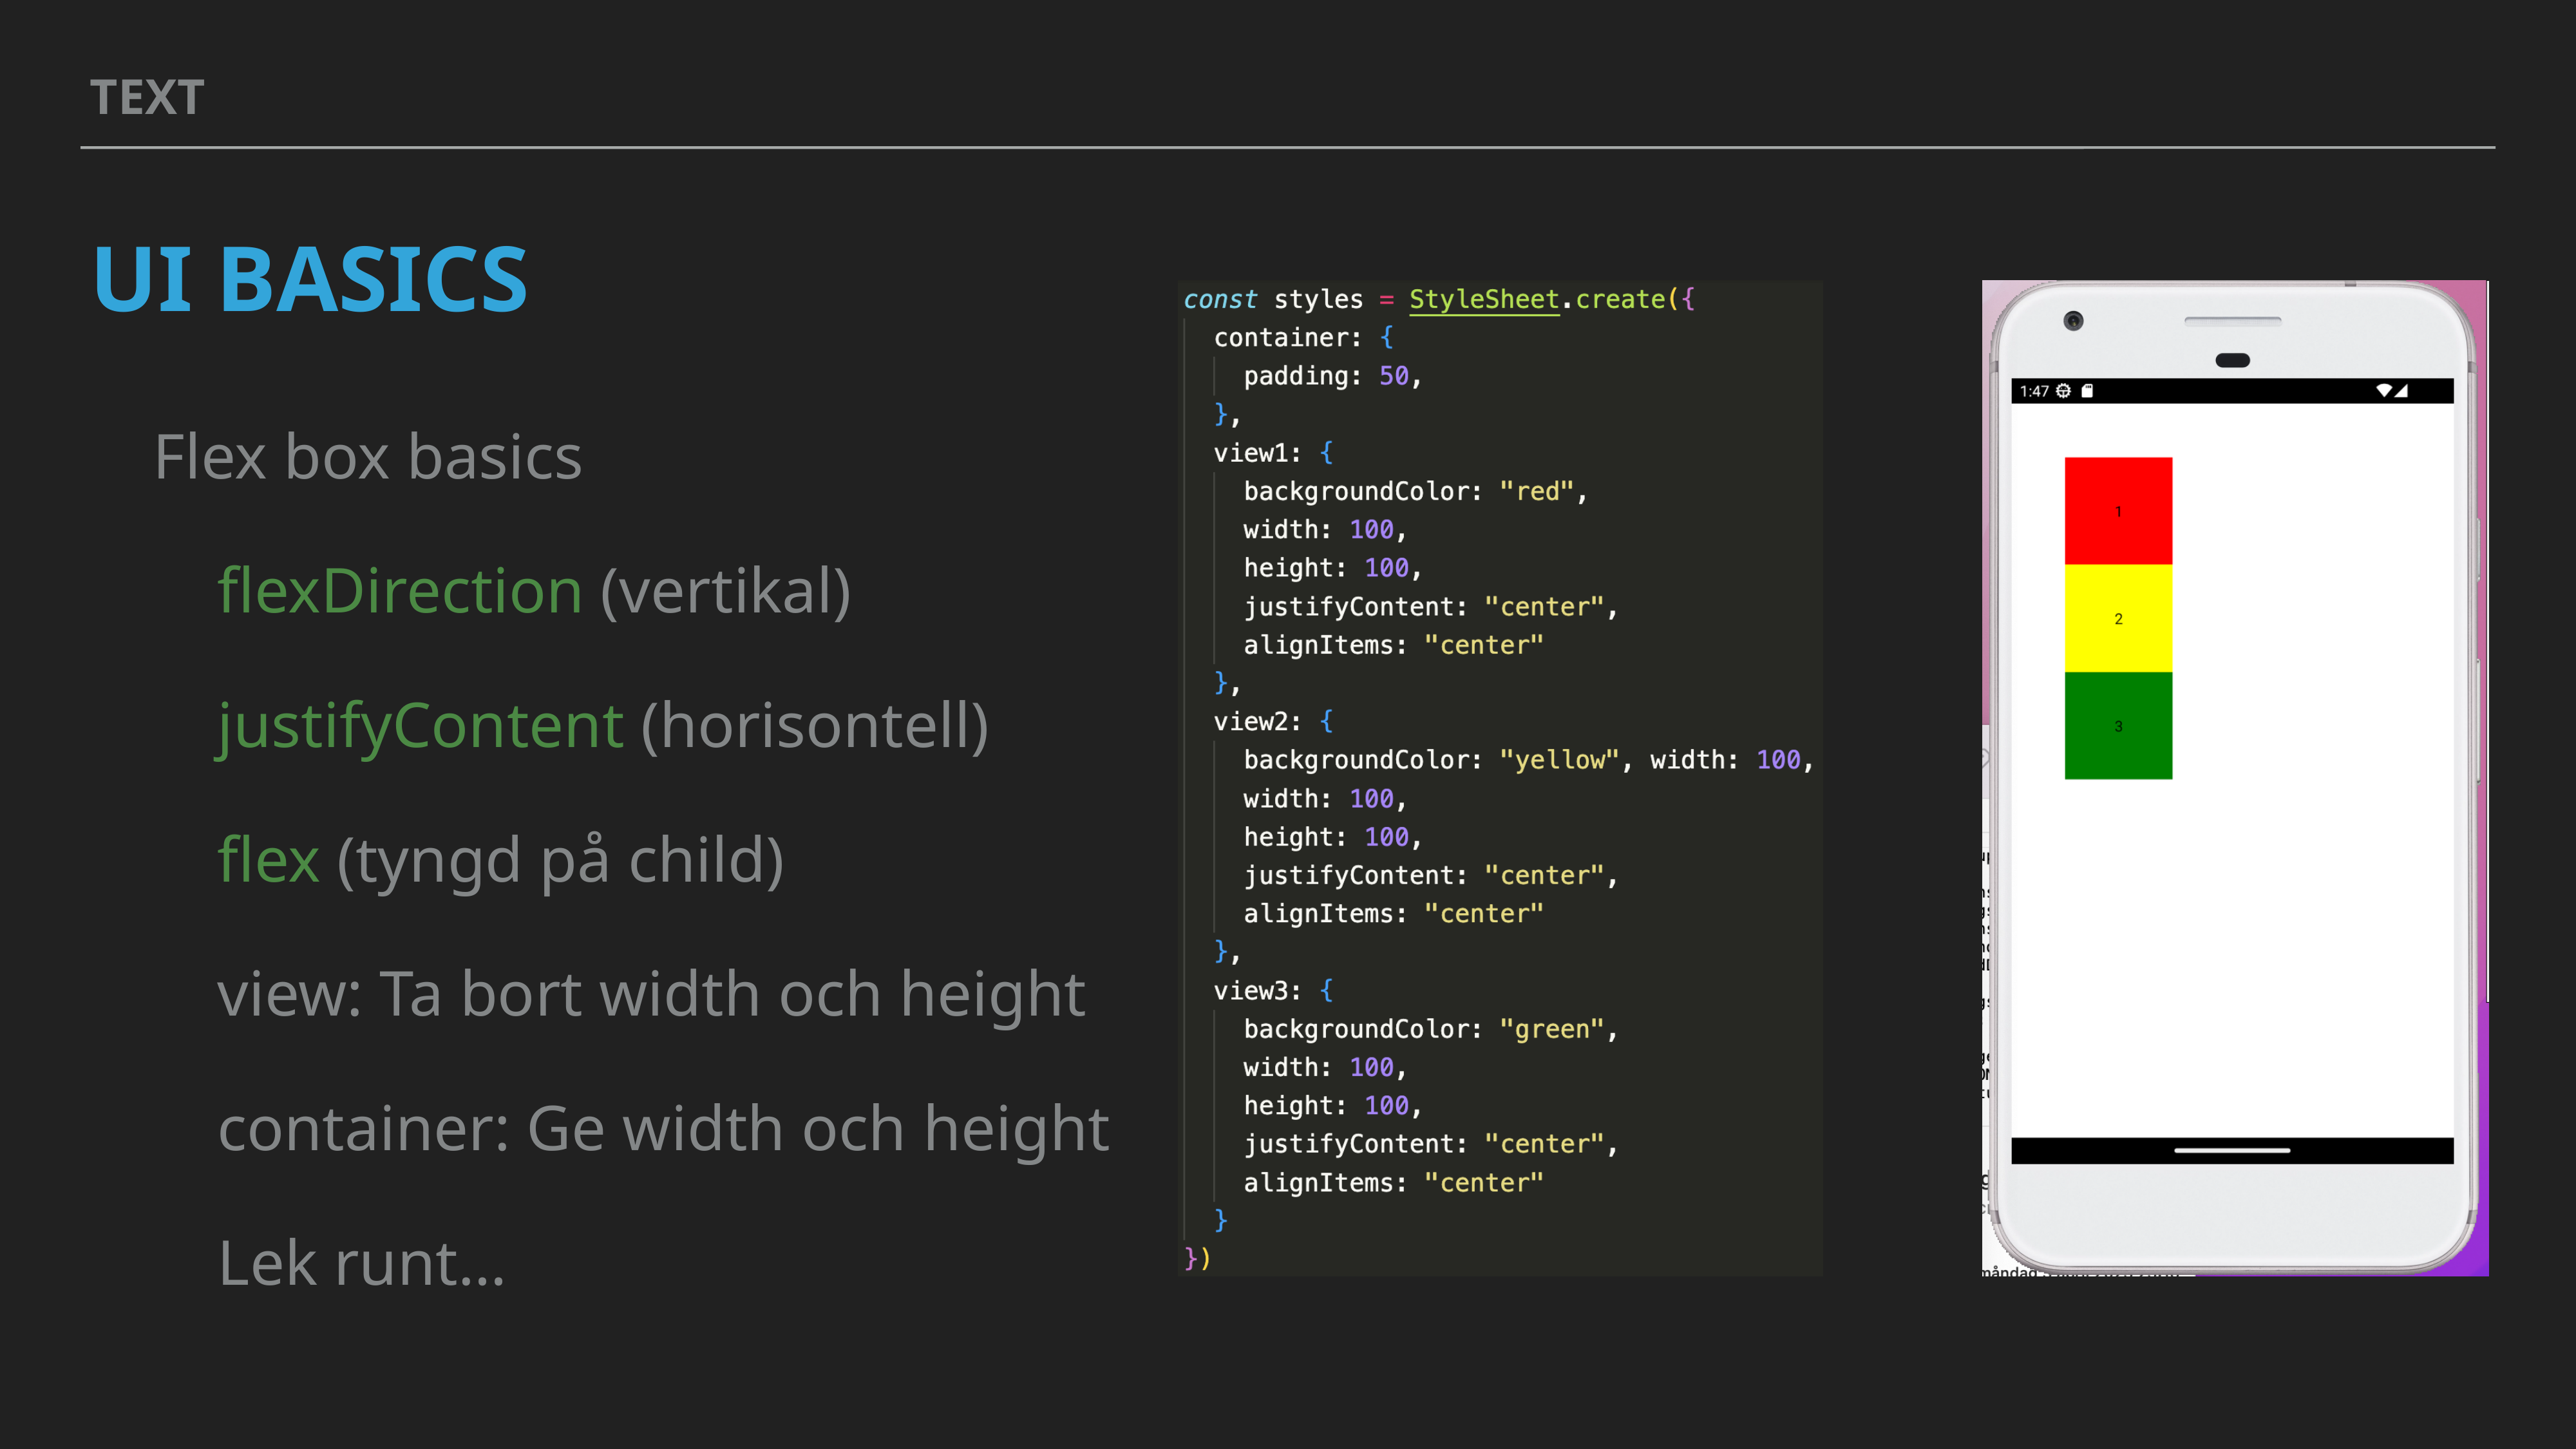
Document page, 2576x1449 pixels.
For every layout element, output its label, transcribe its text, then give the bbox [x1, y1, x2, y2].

text_box UI Basics [80, 228, 2496, 336]
text_box Flex box basics flexDirection (vertikal) justifyContent (horisontell) flex (tyngd på child) view: Ta bort width och height container: Ge width och height Lek runt… [80, 408, 2496, 1315]
picture [1982, 280, 2489, 1276]
picture [1178, 280, 1823, 1276]
